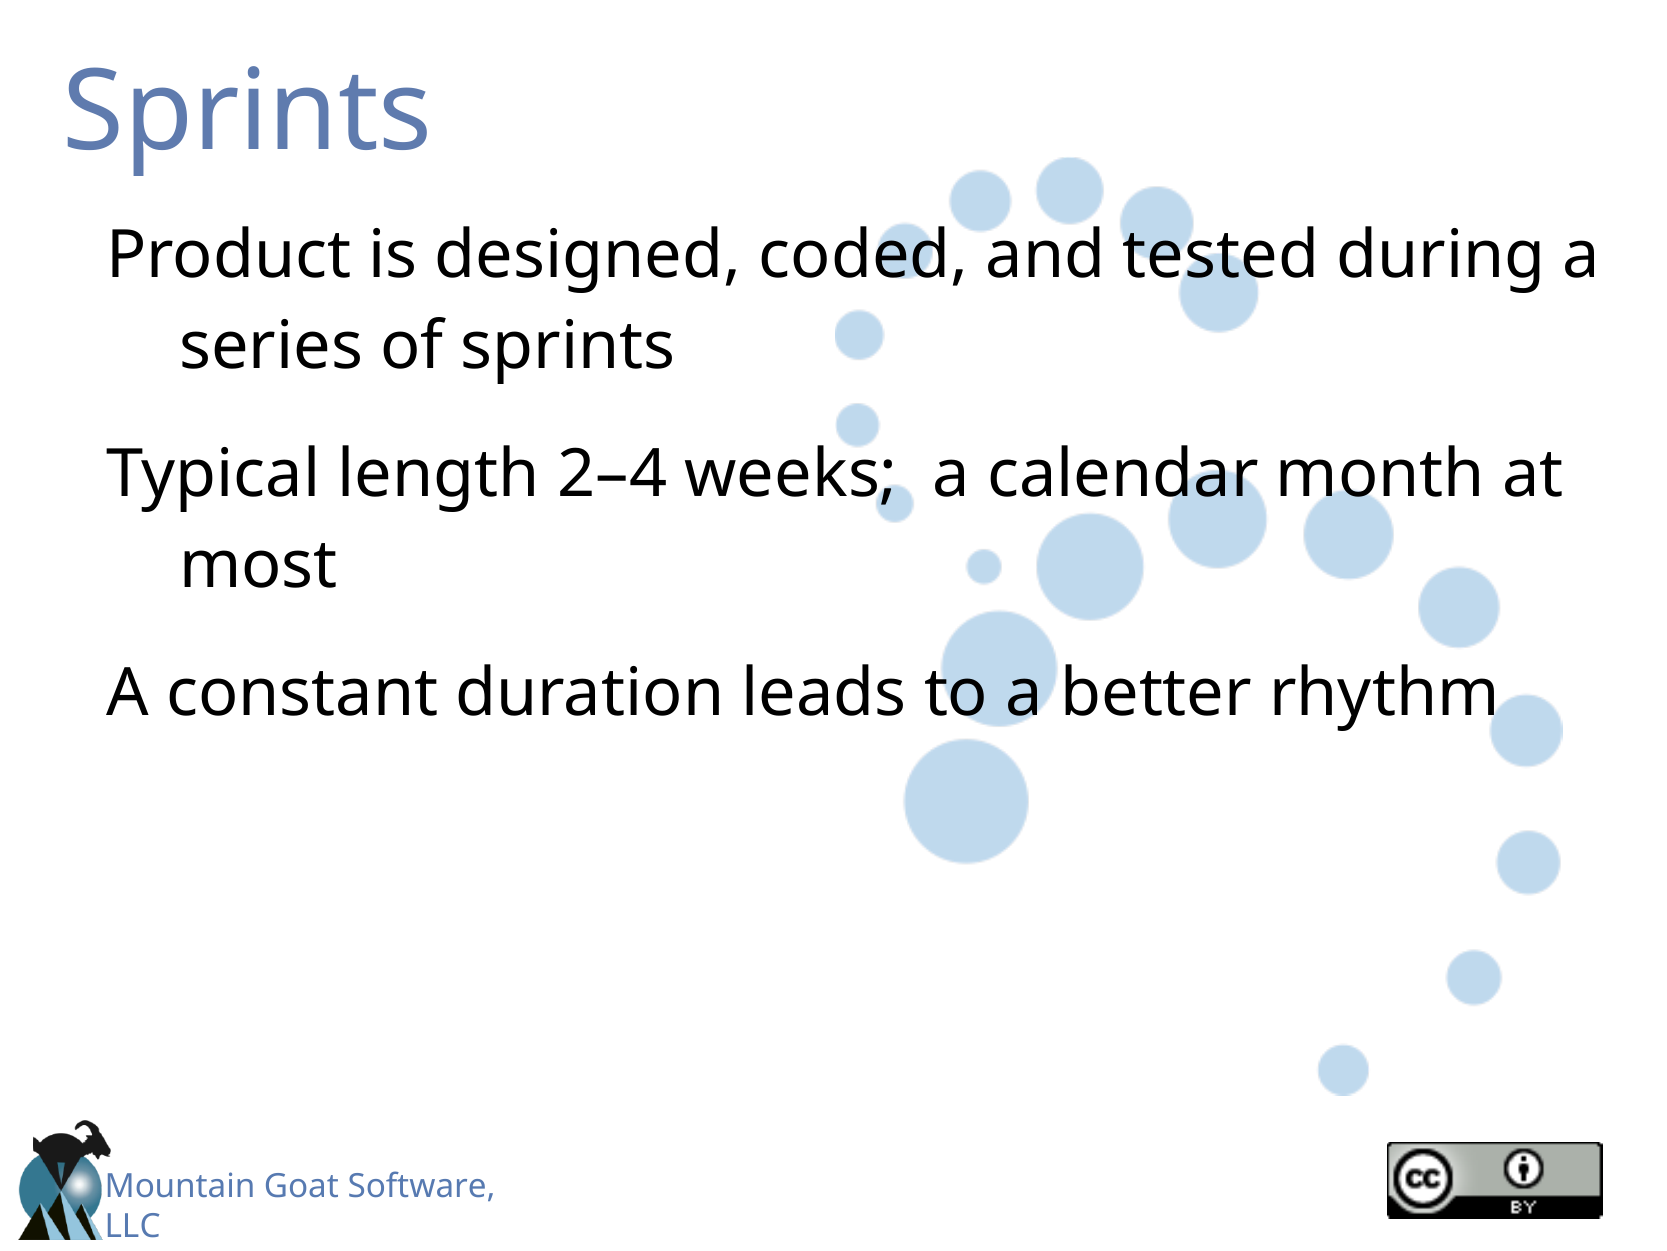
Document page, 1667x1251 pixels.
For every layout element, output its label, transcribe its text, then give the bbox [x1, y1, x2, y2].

title Sprints [56, 18, 1609, 194]
picture [835, 194, 1563, 199]
picture [18, 1120, 58, 1240]
list Product is designed, coded, and tested during a series of sprints Typical length 2–4 weeks; a calendar month at most A constant duration leads to a better rhythm [58, 199, 1611, 1251]
